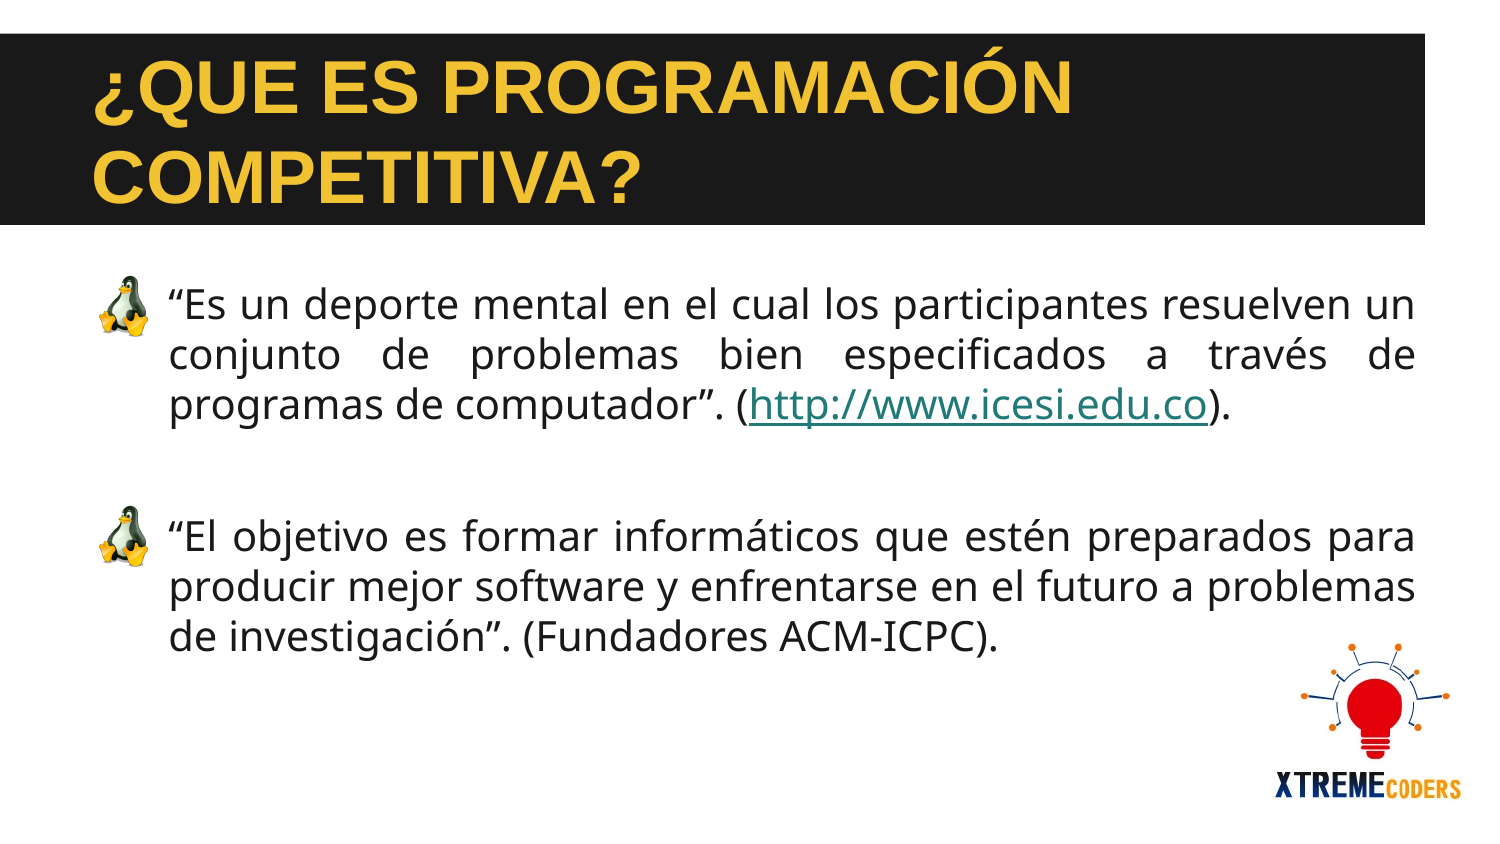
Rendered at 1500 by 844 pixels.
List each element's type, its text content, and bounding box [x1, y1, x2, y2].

picture [92, 505, 154, 567]
picture [92, 275, 154, 337]
text_box “Es un deporte mental en el cual los participantes resuelven un conjunto de problemas bien especificados a través de programas de computador”. (http://www.icesi.edu.co). “El objetivo es formar informáticos que estén preparados para producir mejor software y enfrentarse en el futuro a problemas de investigación”. (Fundadores ACM-ICPC). [153, 263, 1432, 709]
text_box ¿QUE ES PROGRAMACIÓN COMPETITIVA? [77, 46, 1427, 234]
picture [1275, 640, 1465, 804]
